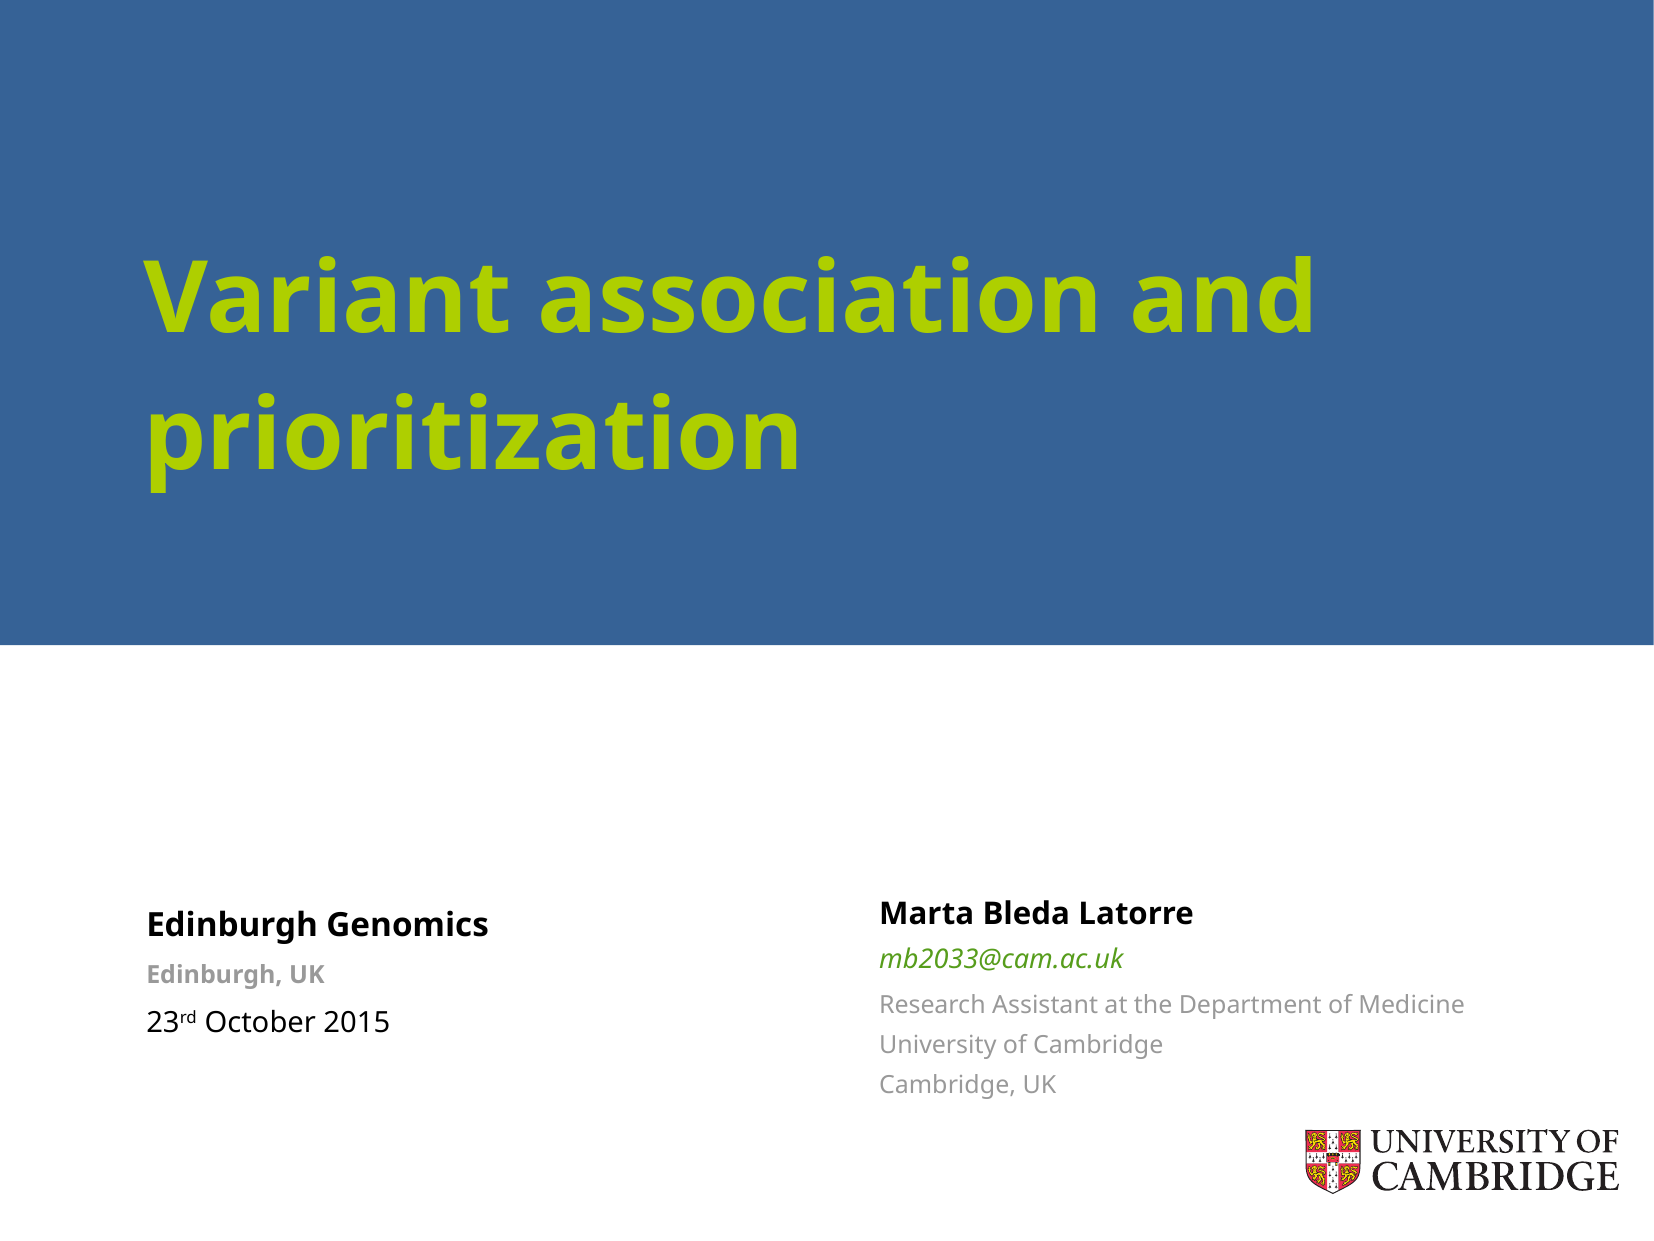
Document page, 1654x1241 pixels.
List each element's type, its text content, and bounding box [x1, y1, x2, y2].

text_box Marta Bleda Latorre mb2033@cam.ac.uk Research Assistant at the Department of Medicine University of Cambridge Cambridge, UK [879, 884, 1517, 1099]
picture [1305, 1129, 1619, 1195]
title Variant association and prioritization [143, 247, 1480, 478]
text_box Edinburgh Genomics Edinburgh, UK 23rd October 2015 [131, 893, 737, 1046]
